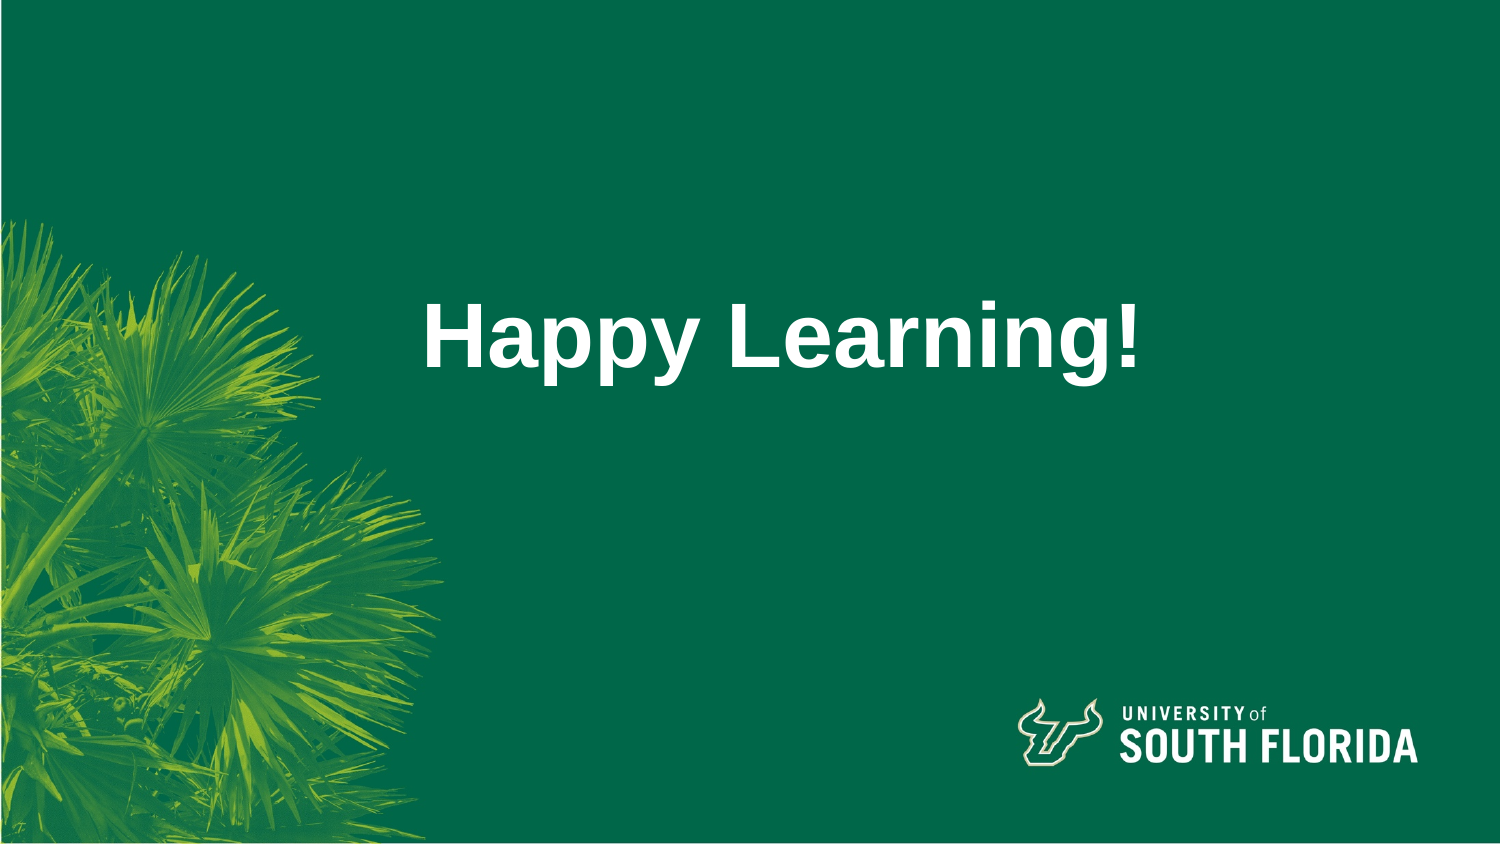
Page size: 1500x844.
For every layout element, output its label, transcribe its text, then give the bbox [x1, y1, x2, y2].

picture [0, 0, 1500, 844]
text_box Happy Learning! [406, 268, 1161, 393]
